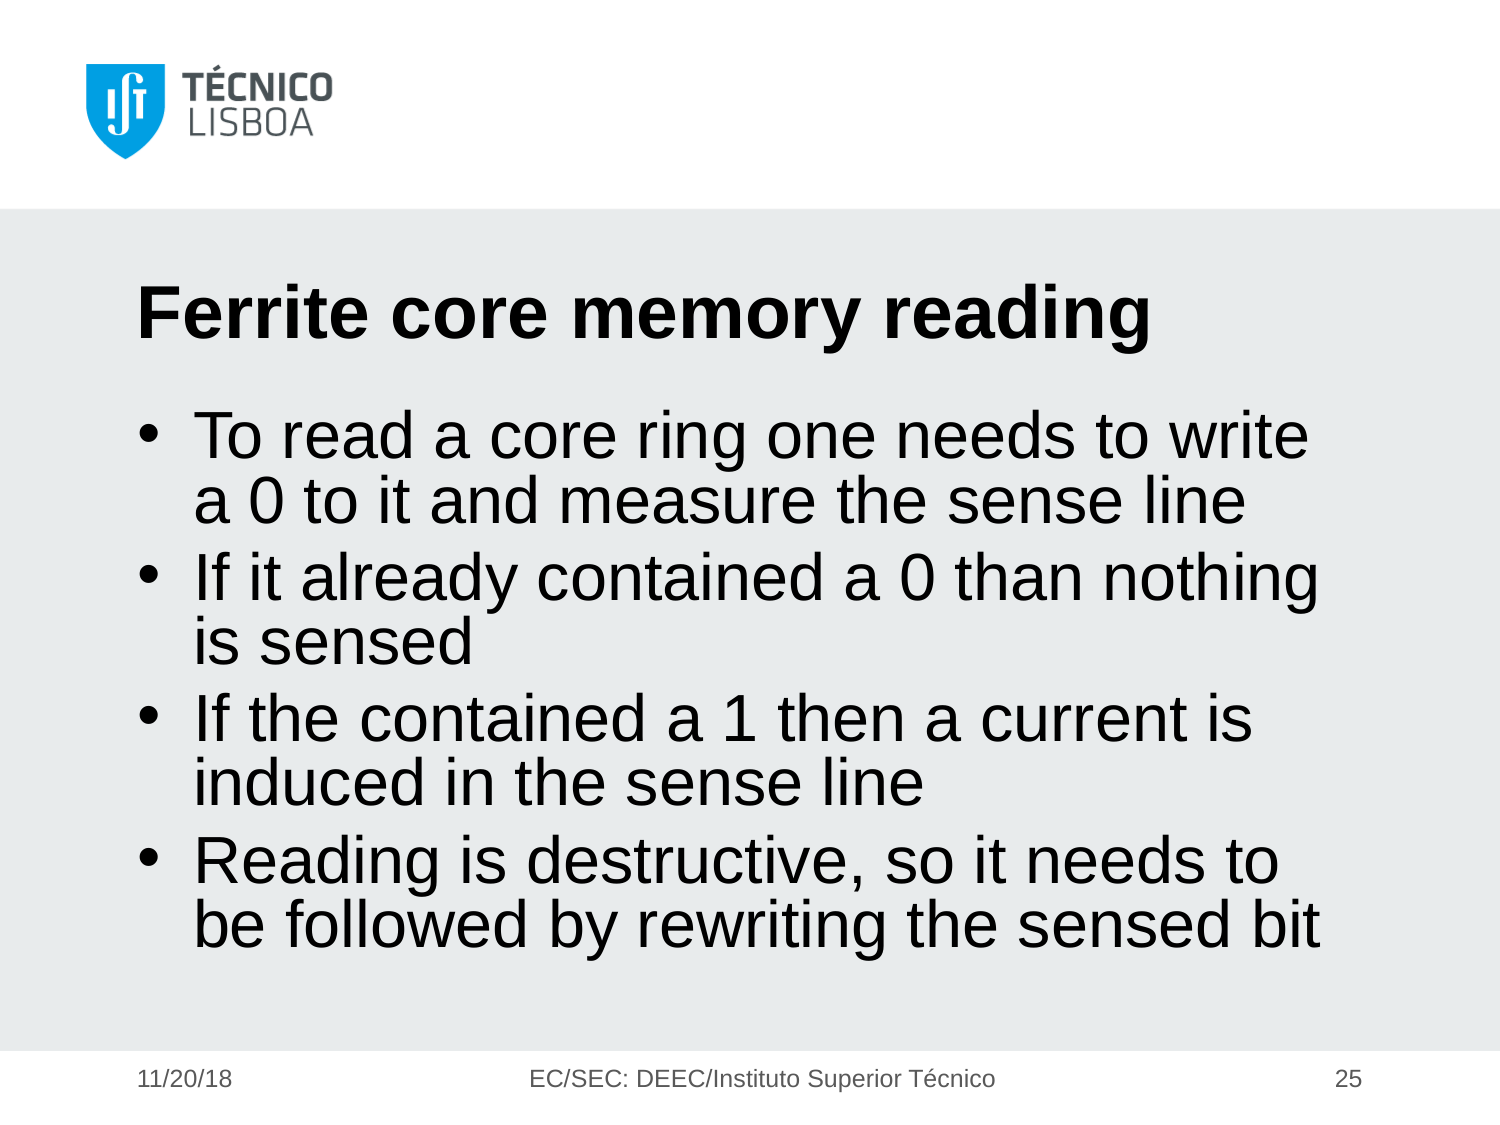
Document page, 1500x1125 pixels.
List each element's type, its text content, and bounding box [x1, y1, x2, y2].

slide_number 11/20/18 [121, 1052, 425, 1103]
title Ferrite core memory reading [121, 237, 1378, 381]
footer EC/SEC: DEEC/Instituto Superior Técnico [512, 1052, 1021, 1103]
list To read a core ring one needs to write a 0 to it and measure the sense line If it already contained a 0 than nothing is sensed If the contained a 1 then a current is induced in the sense line Reading is destructive, so it needs to be followed by rewriting the sensed bit [121, 400, 1378, 1005]
picture [0, 0, 1500, 1125]
slide_number <number> [1077, 1052, 1378, 1103]
